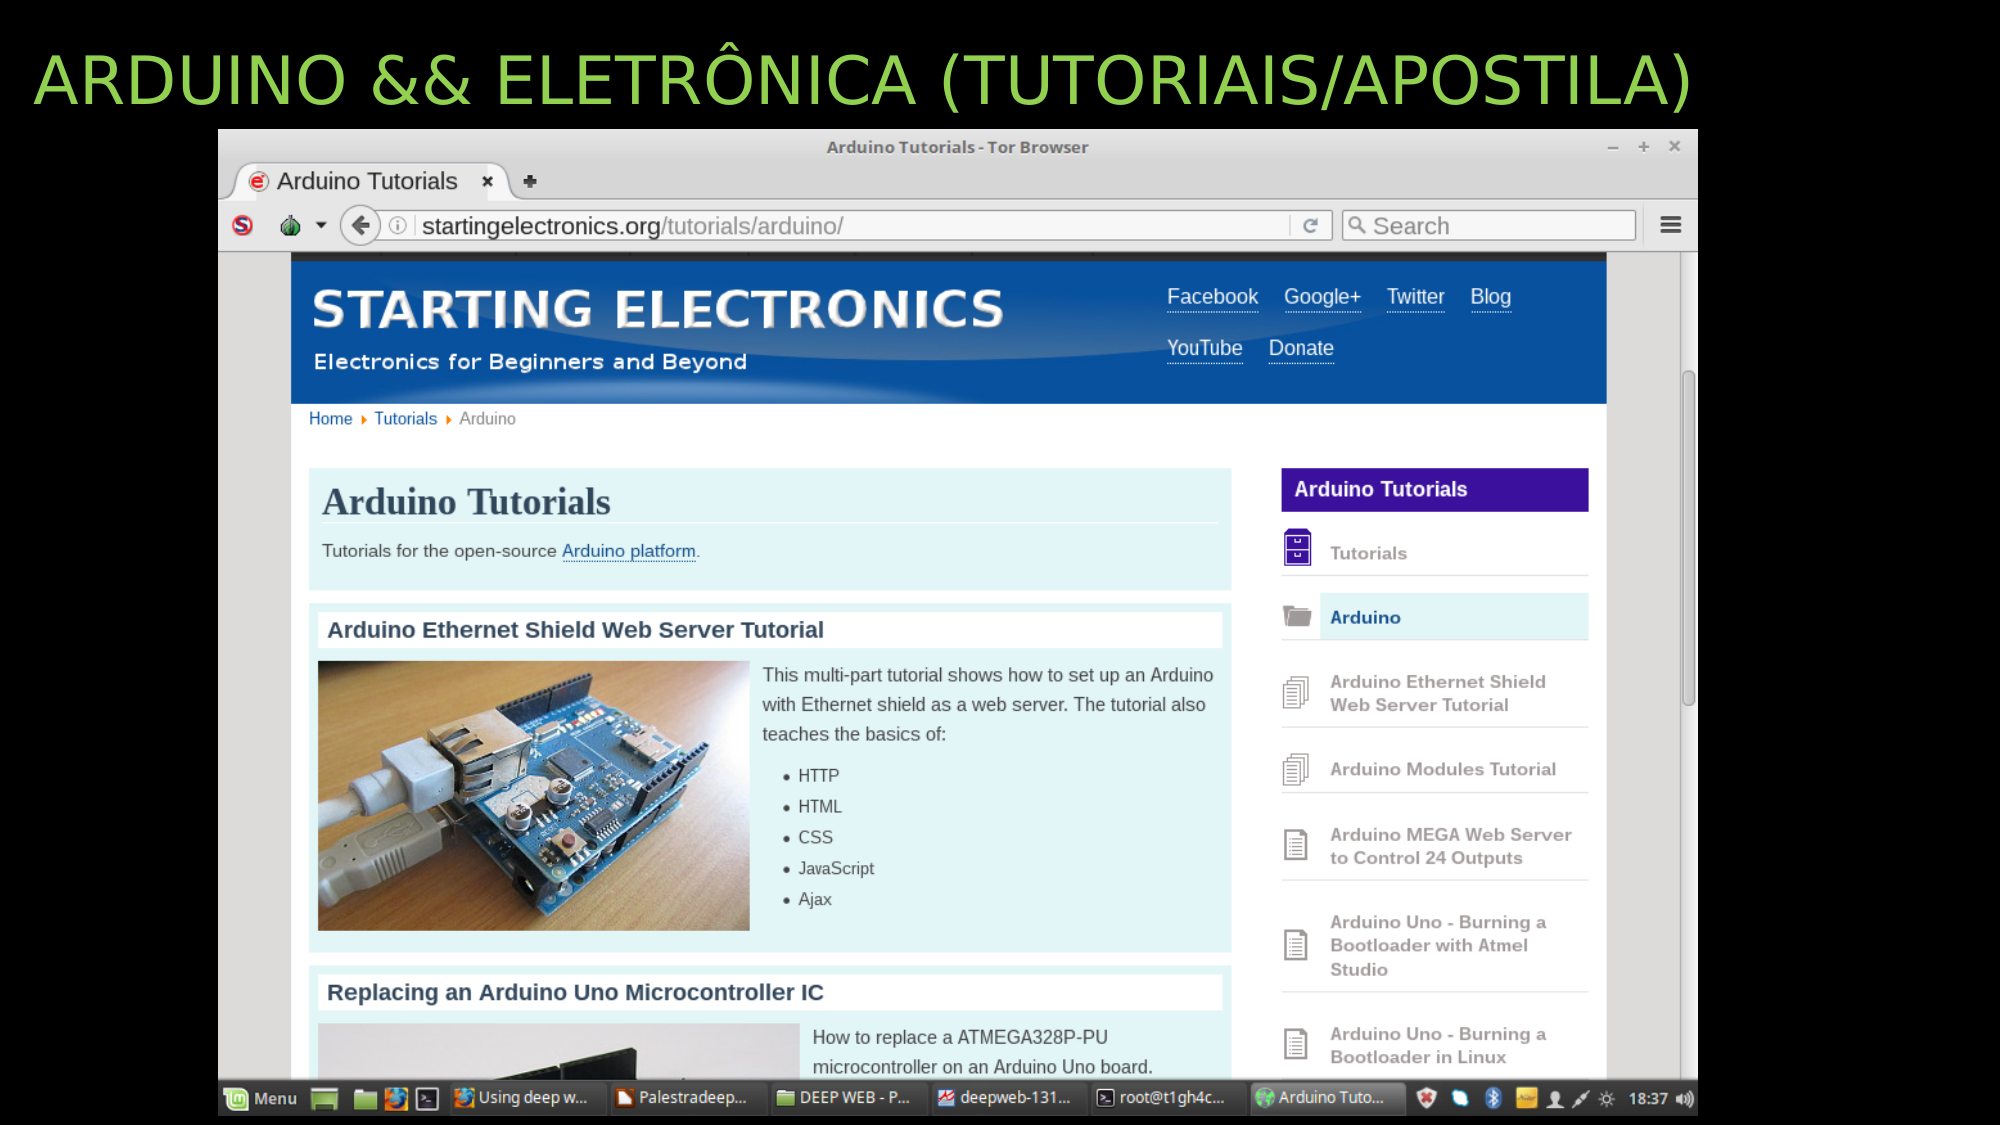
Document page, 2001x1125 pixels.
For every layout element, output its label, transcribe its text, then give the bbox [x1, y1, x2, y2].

picture [218, 227, 1698, 1116]
text_box ARDUINO && ELETRÔNICA (TUTORIAIS/APOSTILA) [33, 0, 1970, 227]
